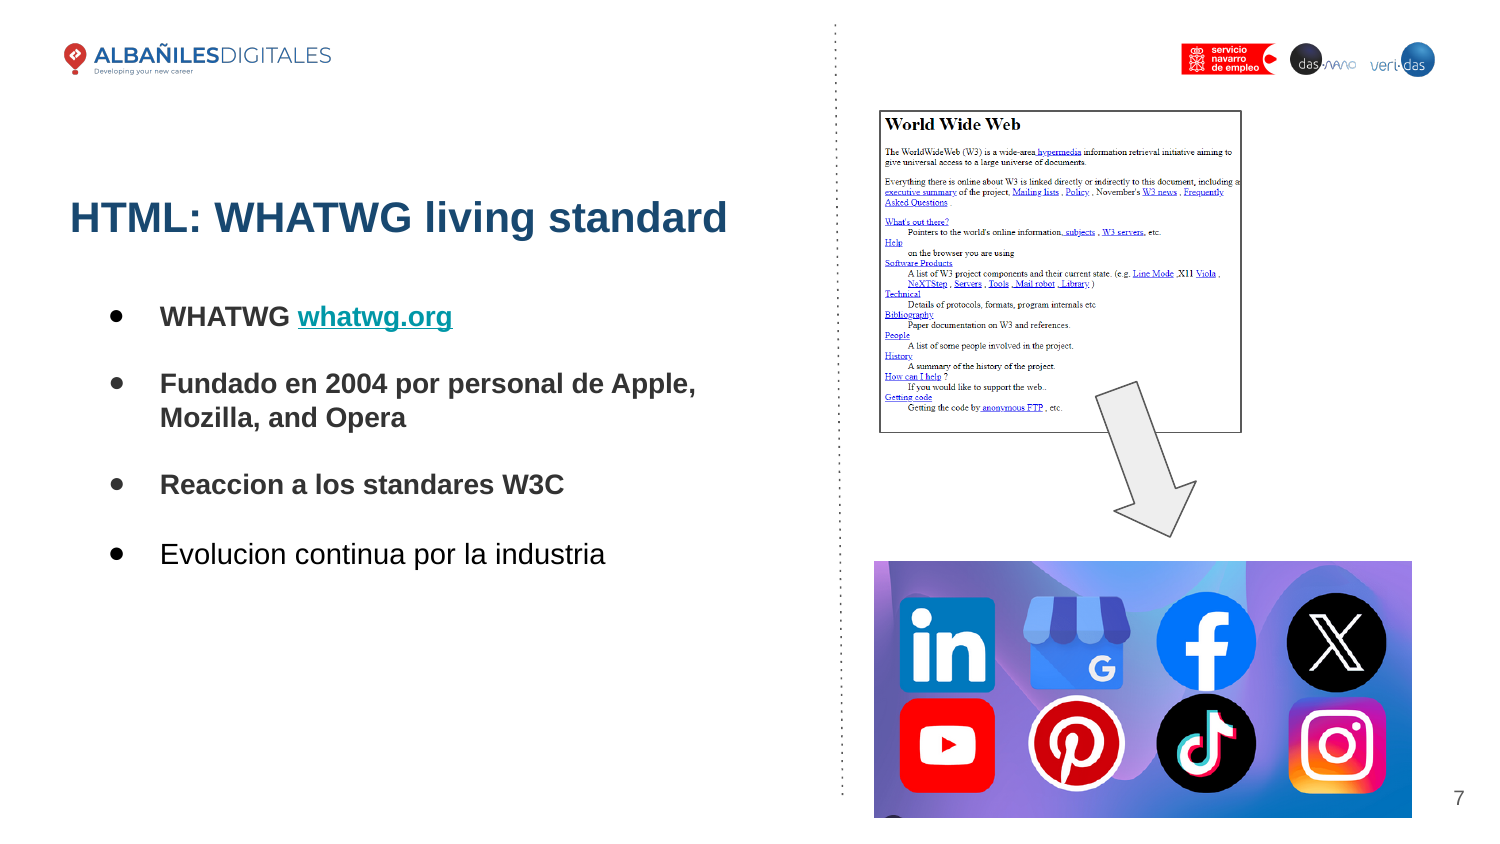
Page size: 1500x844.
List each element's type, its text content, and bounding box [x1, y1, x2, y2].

text_box HTML: WHATWG living standard [69, 179, 732, 282]
text_box WHATWG whatwg.org Fundado en 2004 por personal de Apple, Mozilla, and Opera Reaccion a los standares W3C Evolucion continua por la industria [69, 282, 788, 656]
picture [880, 111, 1241, 432]
picture [1370, 42, 1435, 77]
picture [64, 43, 332, 75]
slide_number <number> [1389, 764, 1480, 830]
picture [1181, 43, 1277, 75]
picture [874, 561, 1412, 818]
picture [1290, 43, 1356, 75]
text_box [1095, 381, 1197, 538]
